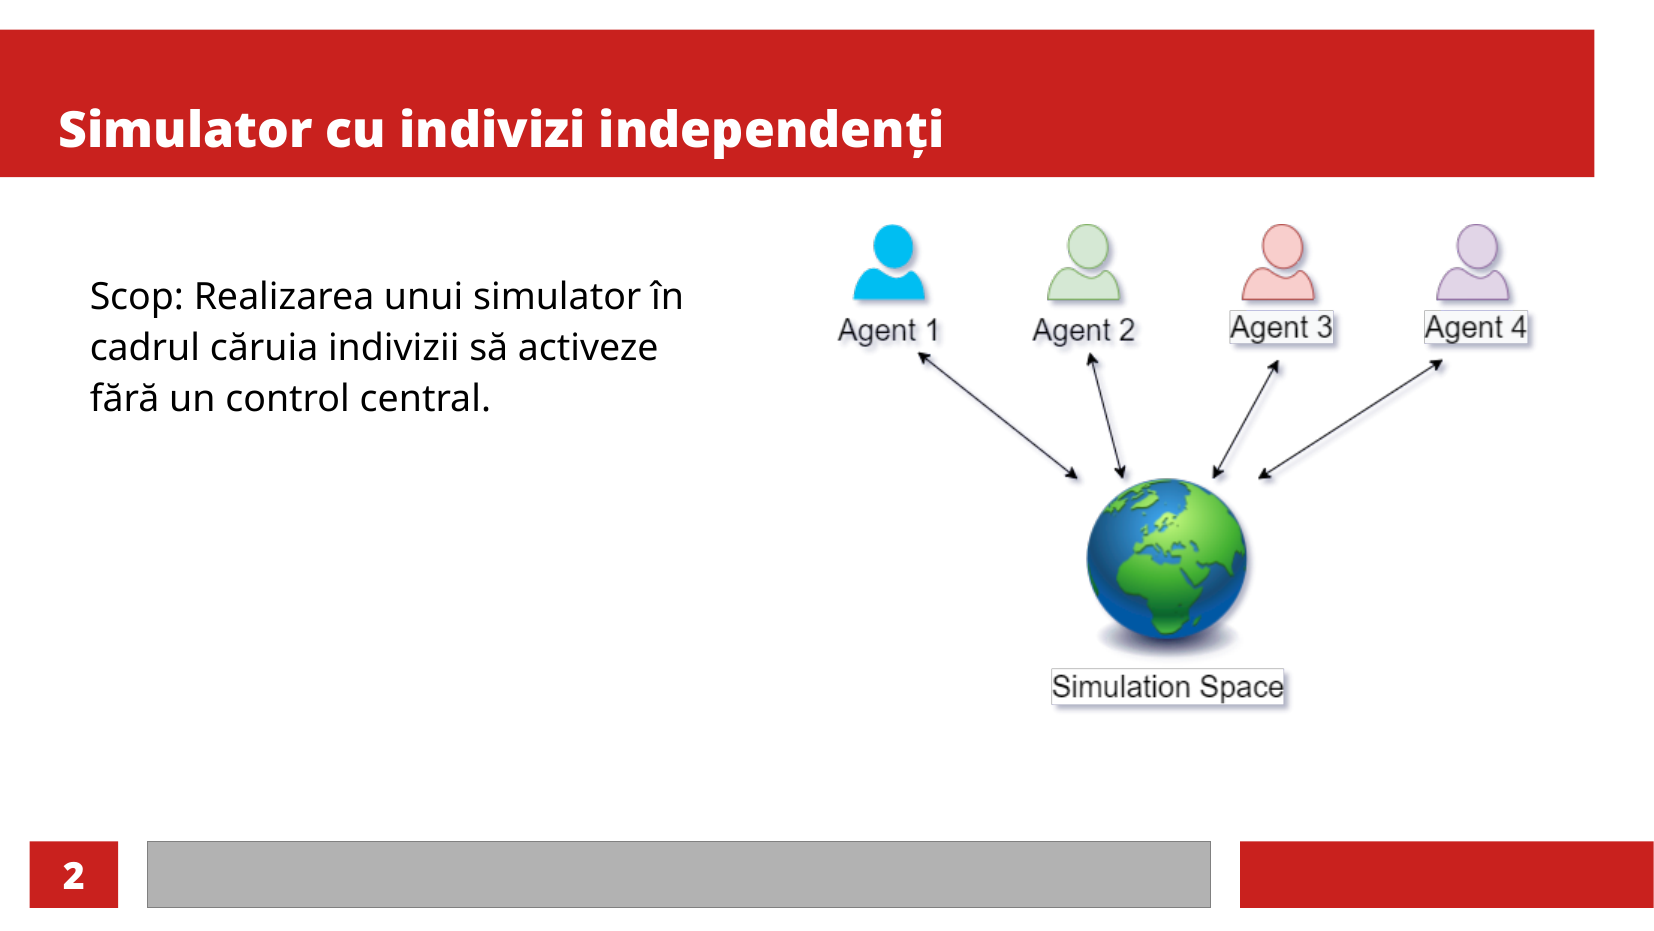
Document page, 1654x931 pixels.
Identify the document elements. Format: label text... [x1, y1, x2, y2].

picture [829, 224, 1576, 723]
title Simulator cu indivizi independenți [59, 44, 1595, 163]
text_box Scop: Realizarea unui simulator în cadrul căruia indivizii să activeze fără un control central. [75, 262, 751, 420]
